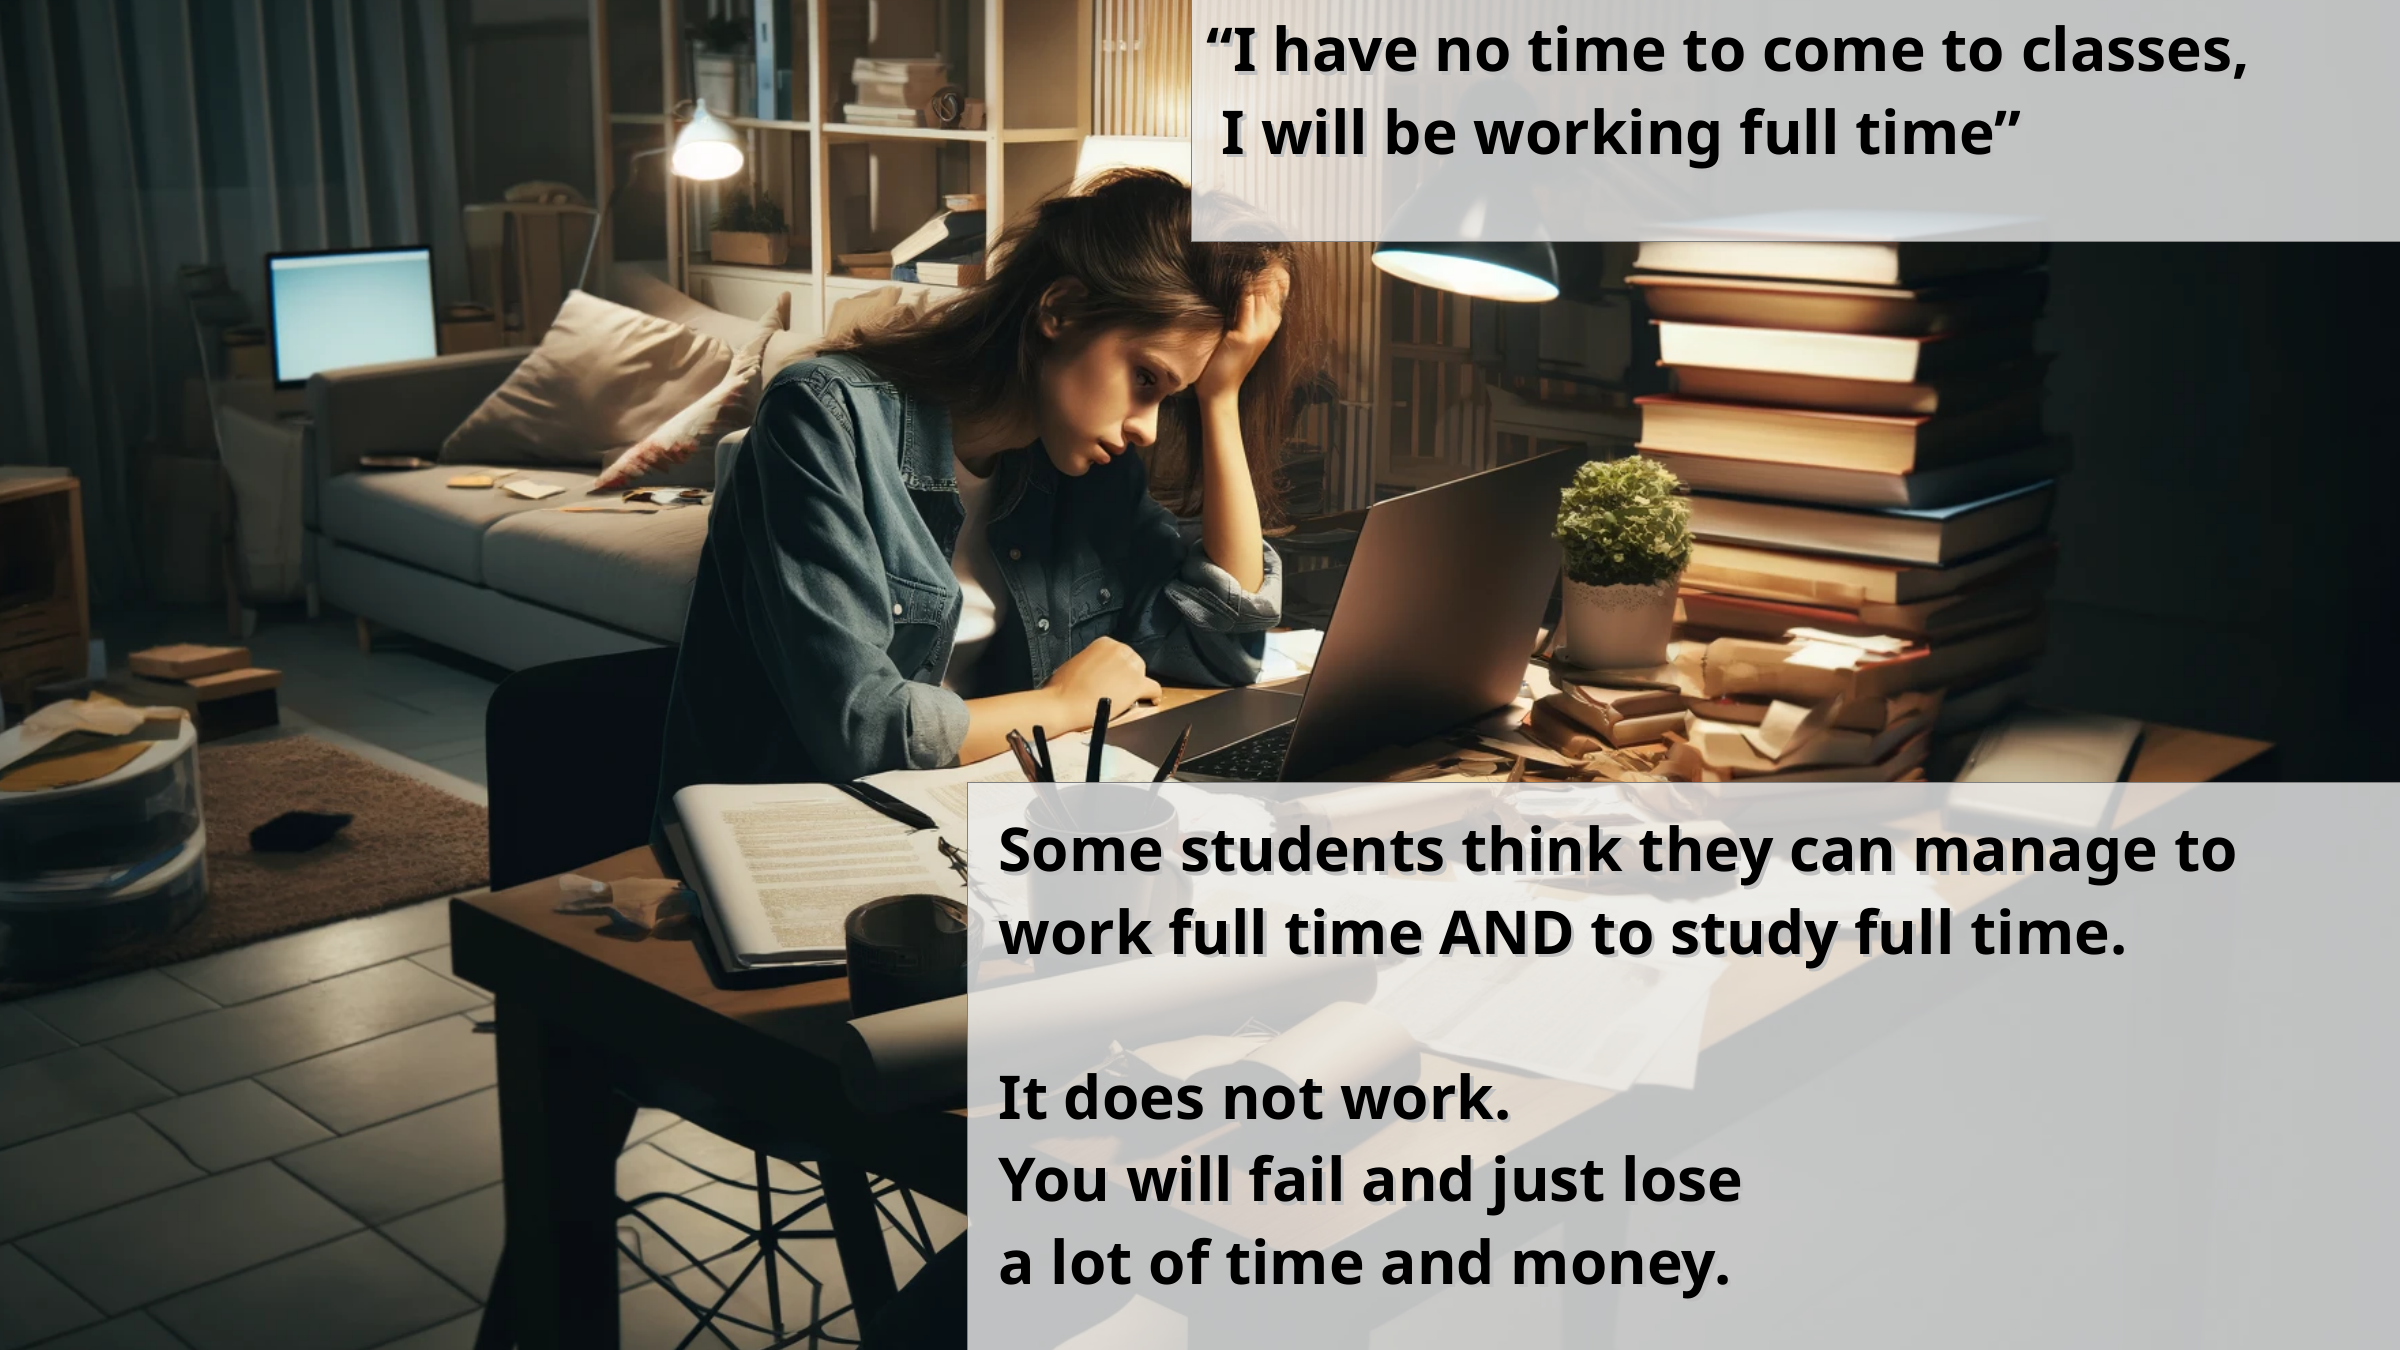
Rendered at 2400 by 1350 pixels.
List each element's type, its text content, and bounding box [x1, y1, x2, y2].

picture [0, 0, 2400, 1350]
text_box “I have no time to come to classes, I will be working full time” [1191, 0, 2400, 242]
text_box Some students think they can manage to work full time AND to study full time. It does not work. You will fail and just lose a lot of time and money. [967, 782, 2400, 1350]
